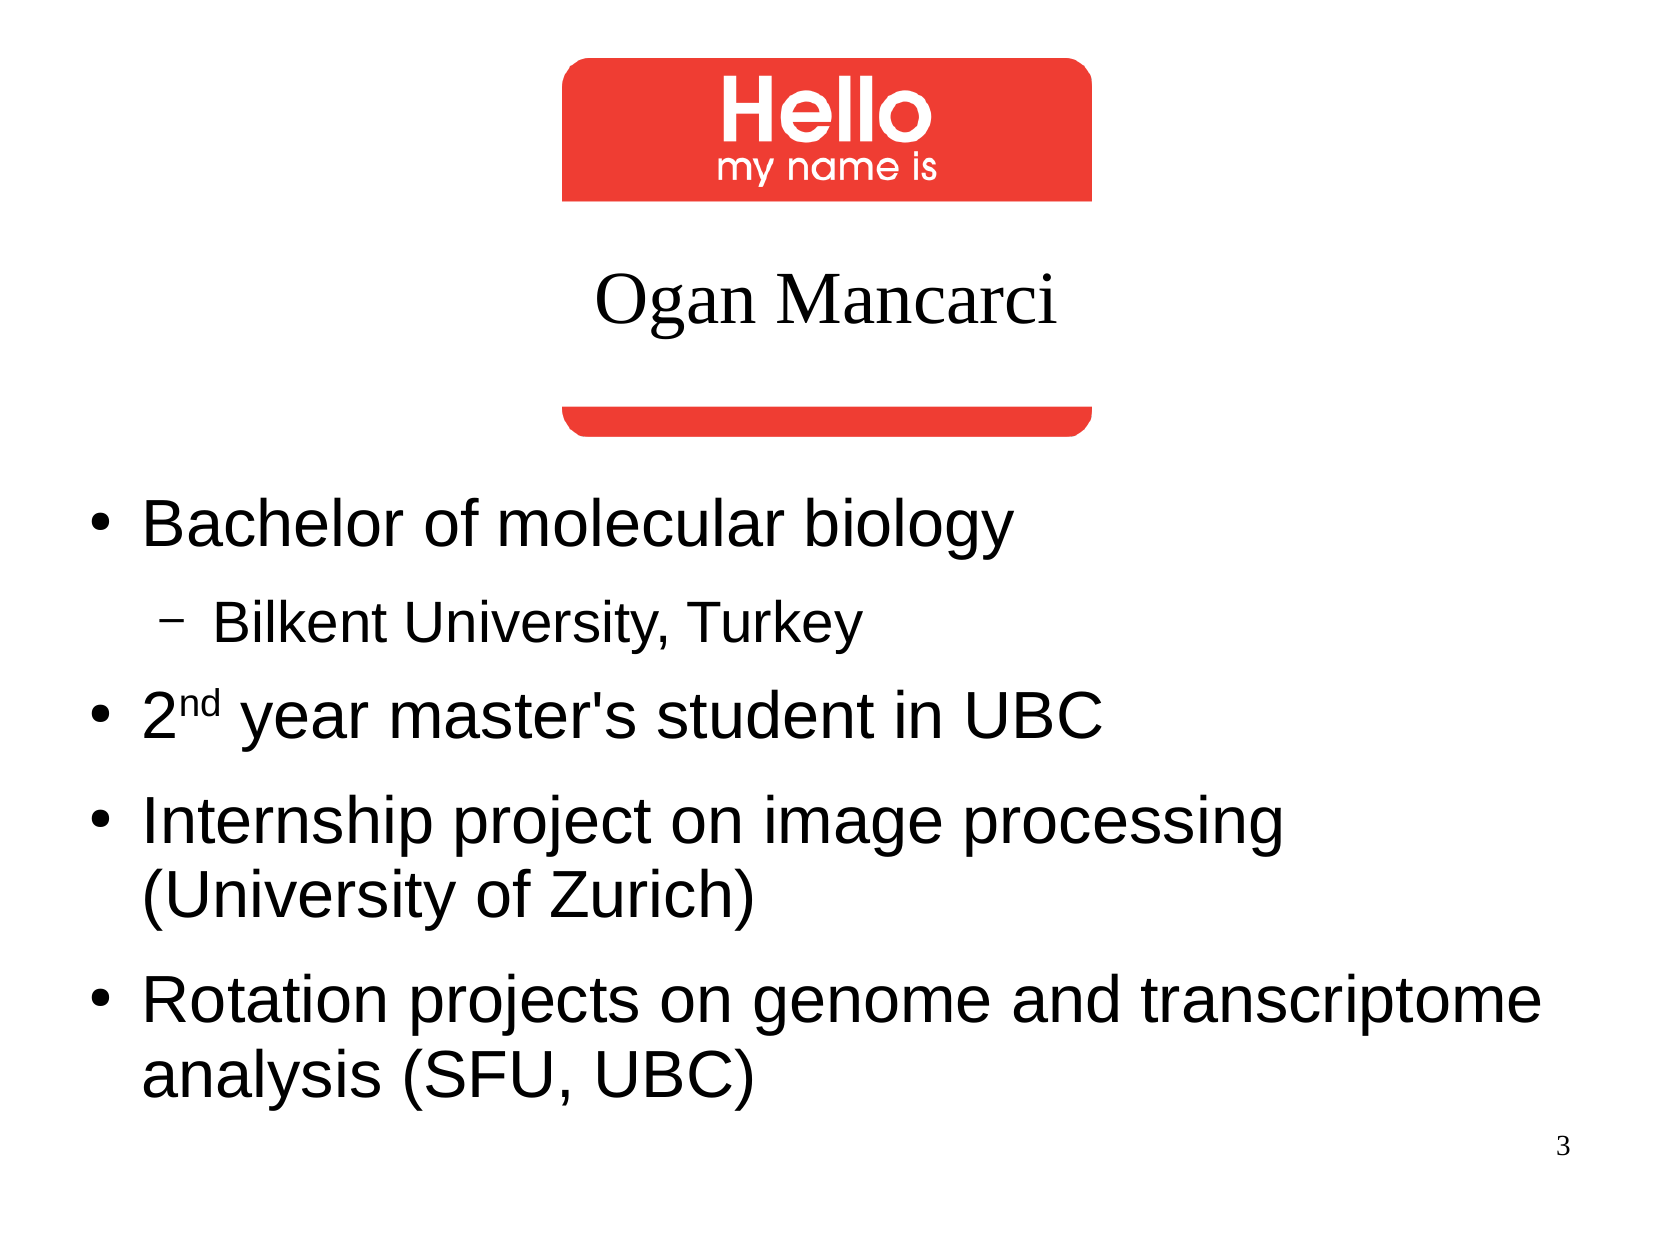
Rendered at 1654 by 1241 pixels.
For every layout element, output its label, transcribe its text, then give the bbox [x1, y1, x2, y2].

picture [562, 58, 1092, 438]
list Bachelor of molecular biology Bilkent University, Turkey 2nd year master's student in UBC Internship project on image processing (University of Zurich) Rotation projects on genome and transcriptome analysis (SFU, UBC) [70, 485, 1560, 1205]
